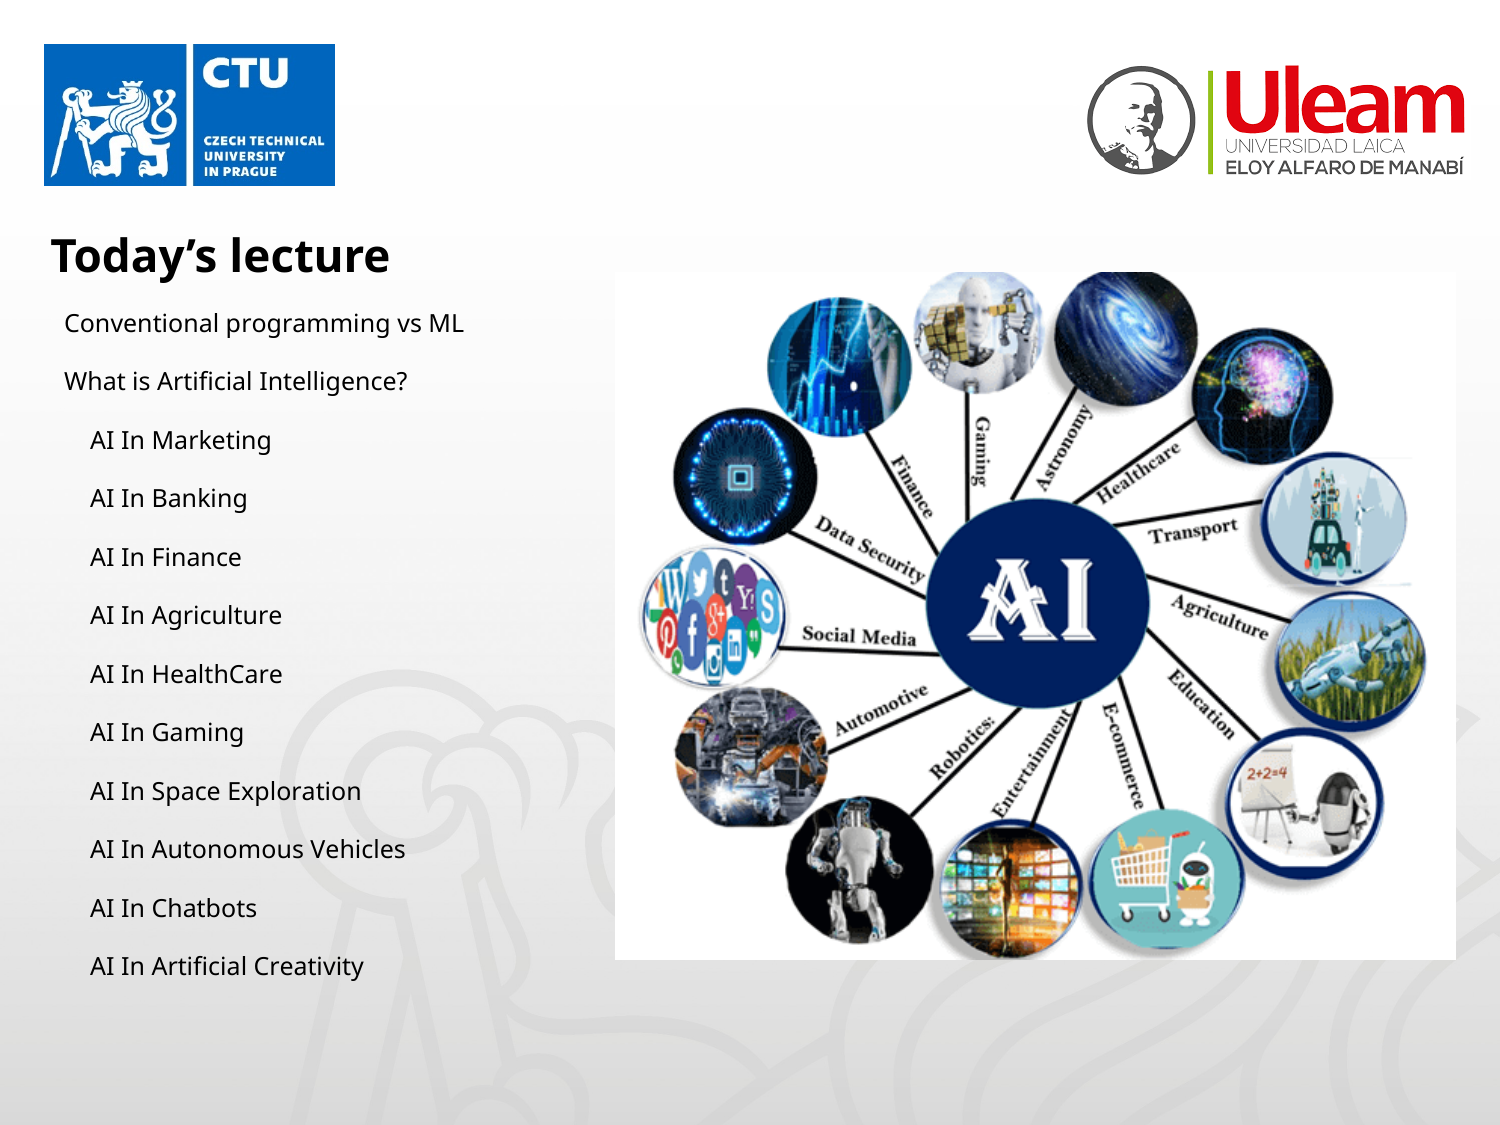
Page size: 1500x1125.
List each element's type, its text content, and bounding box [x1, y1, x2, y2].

picture [0, 0, 1500, 1125]
title Today’s lecture [35, 224, 946, 343]
text_box Conventional programming vs ML What is Artificial Intelligence? AI In Marketing AI In Banking AI In Finance AI In Agriculture AI In HealthCare AI In Gaming AI In Space Exploration AI In Autonomous Vehicles AI In Chatbots AI In Artificial Creativity [49, 299, 676, 1006]
